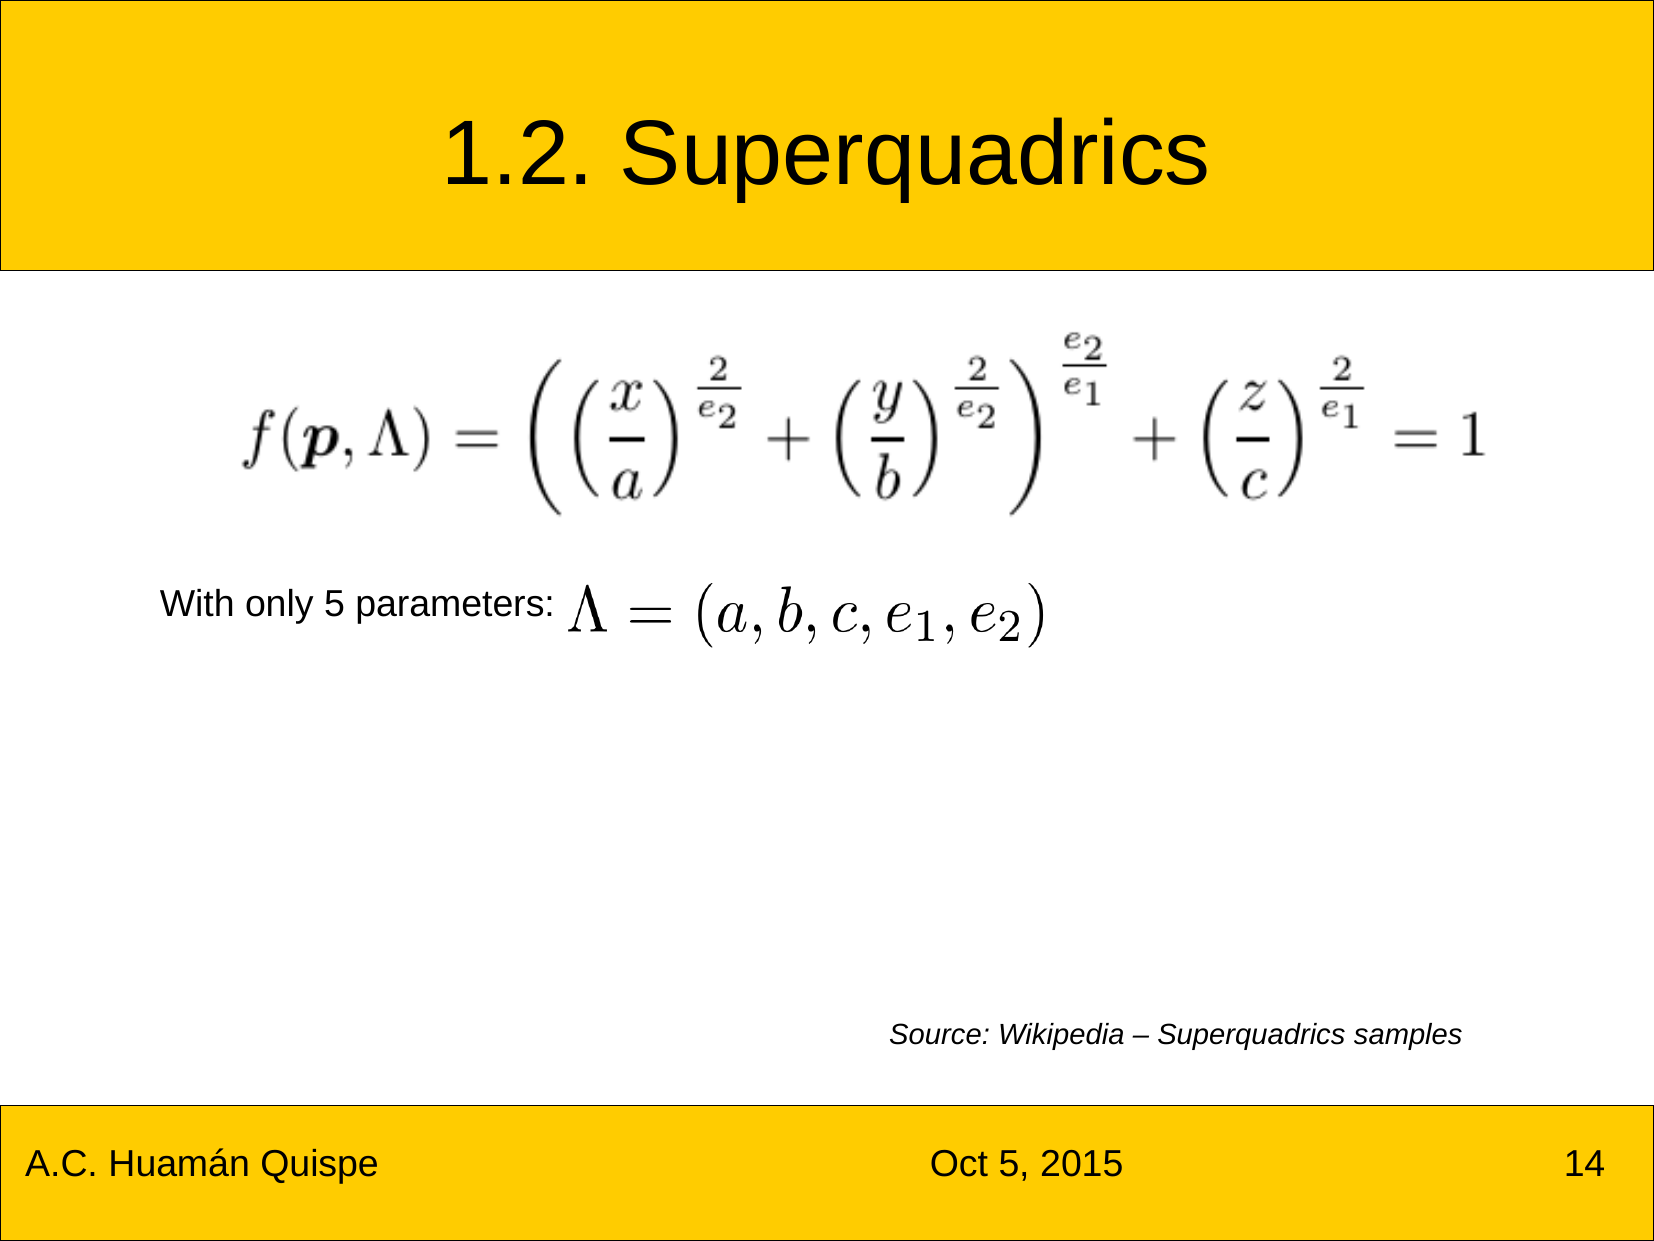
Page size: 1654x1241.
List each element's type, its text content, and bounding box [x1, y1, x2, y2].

title 1.2. Superquadrics [82, 49, 1571, 257]
picture [225, 324, 1501, 531]
picture [564, 575, 1045, 651]
text_box With only 5 parameters: [144, 575, 564, 633]
text_box Source: Wikipedia – Superquadrics samples [874, 1010, 1479, 1059]
